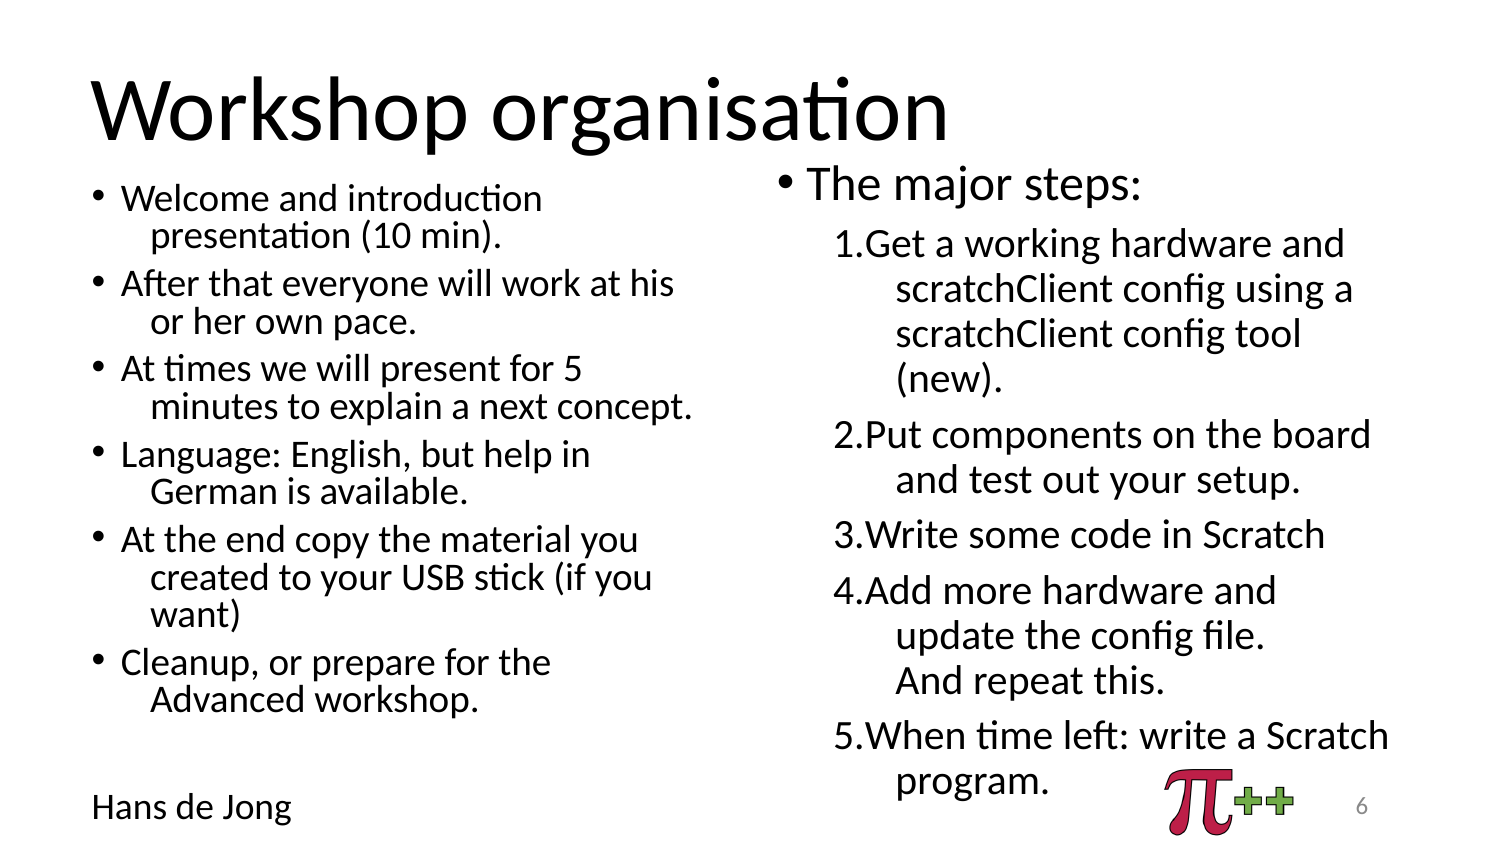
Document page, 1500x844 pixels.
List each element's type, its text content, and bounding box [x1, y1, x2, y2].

text_box 6 [1340, 782, 1426, 827]
list Welcome and introduction presentation (10 min). After that everyone will work at his or her own pace. At times we will present for 5 minutes to explain a next concept. Language: English, but help in German is available. At the end copy the material you created to your USB stick (if you want) Cleanup, or prepare for the Advanced workshop. [76, 173, 729, 731]
text_box The major steps: Get a working hardware and scratchClient config using a scratchClient config tool (new). Put components on the board and test out your setup. Write some code in Scratch Add more hardware and update the config file. And repeat this. When time left: write a Scratch program. [761, 150, 1414, 765]
title Workshop organisation [75, 33, 1426, 175]
